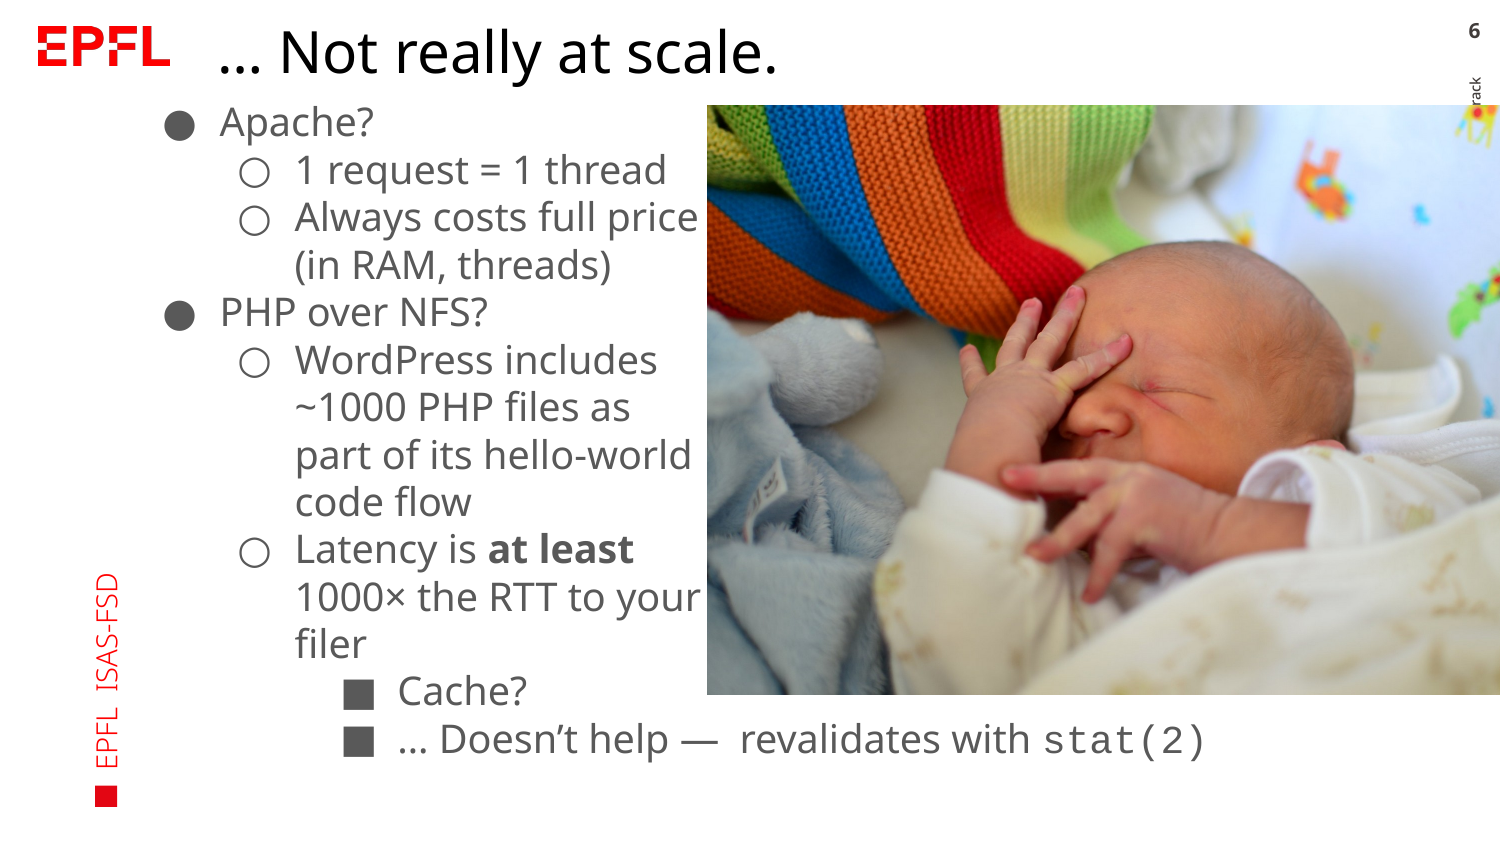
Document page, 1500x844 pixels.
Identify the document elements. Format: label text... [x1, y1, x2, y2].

title … Not really at scale. [202, 0, 1449, 166]
text_box Apache? 1 request = 1 thread Always costs full price (in RAM, threads) PHP over NFS? WordPress includes ~1000 PHP files as part of its hello-world code flow Latency is at least 1000× the RTT to your filer [129, 82, 717, 730]
slide_number <number> [1415, 0, 1496, 65]
text_box Cache? … Doesn’t help — revalidates with stat(2) [157, 651, 1368, 771]
picture [717, 105, 1500, 695]
picture [38, 26, 170, 66]
